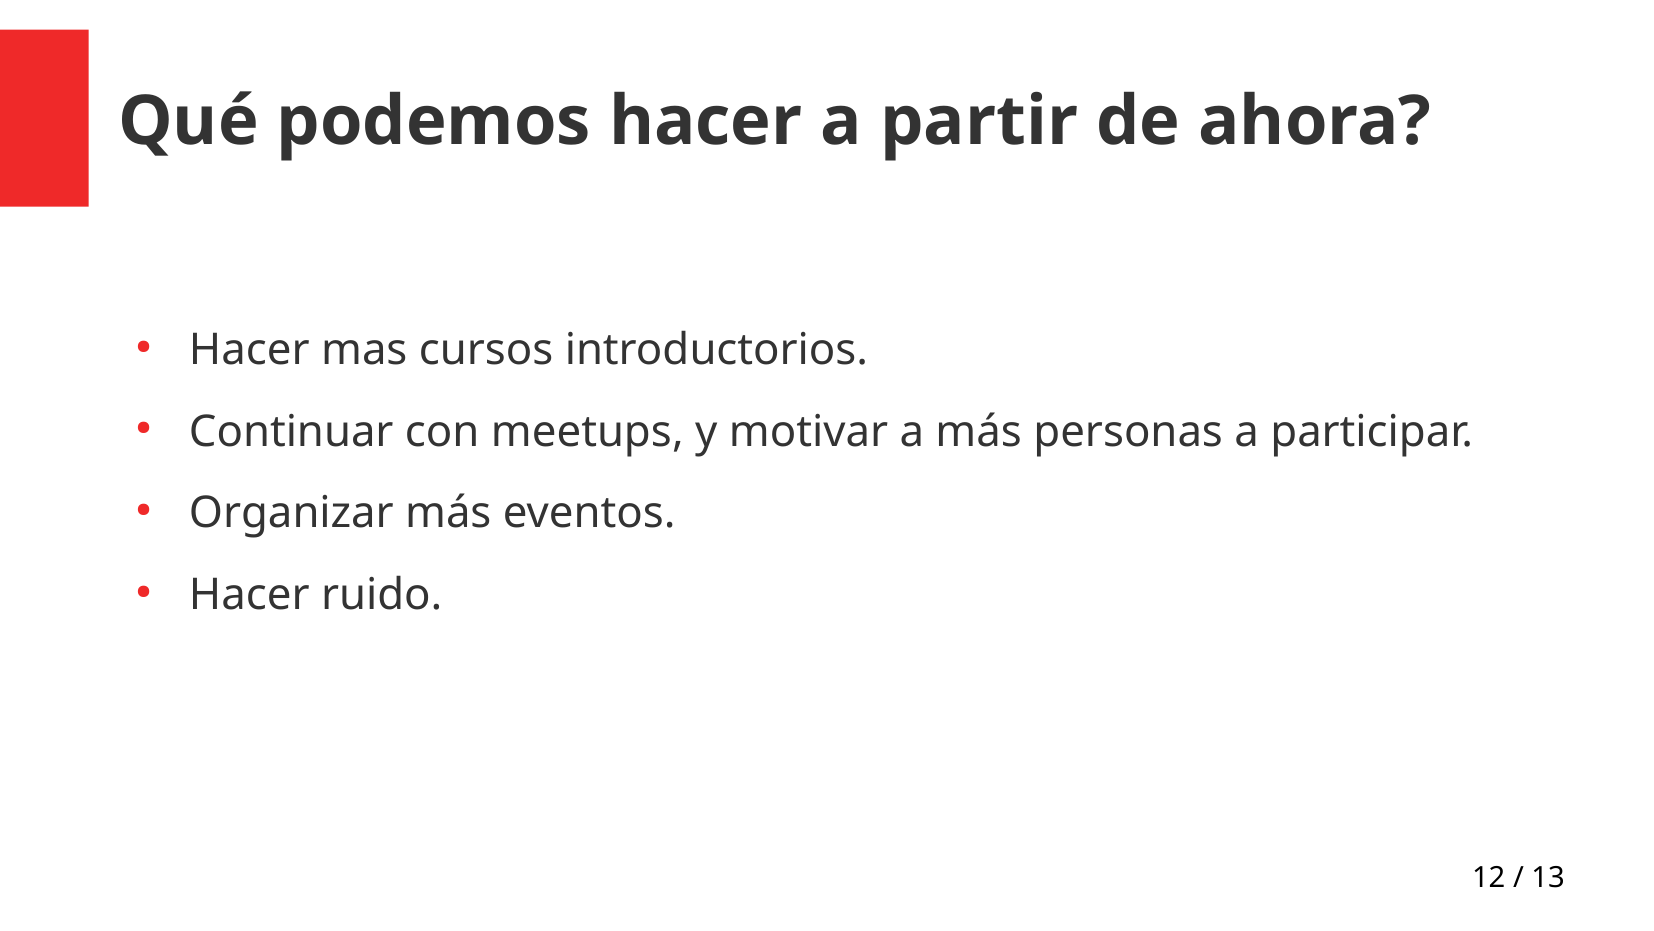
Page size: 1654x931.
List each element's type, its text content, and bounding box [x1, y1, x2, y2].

list Hacer mas cursos introductorios. Continuar con meetups, y motivar a más personas a participar. Organizar más eventos. Hacer ruido. [118, 236, 1595, 798]
title Qué podemos hacer a partir de ahora? [118, 29, 1595, 207]
